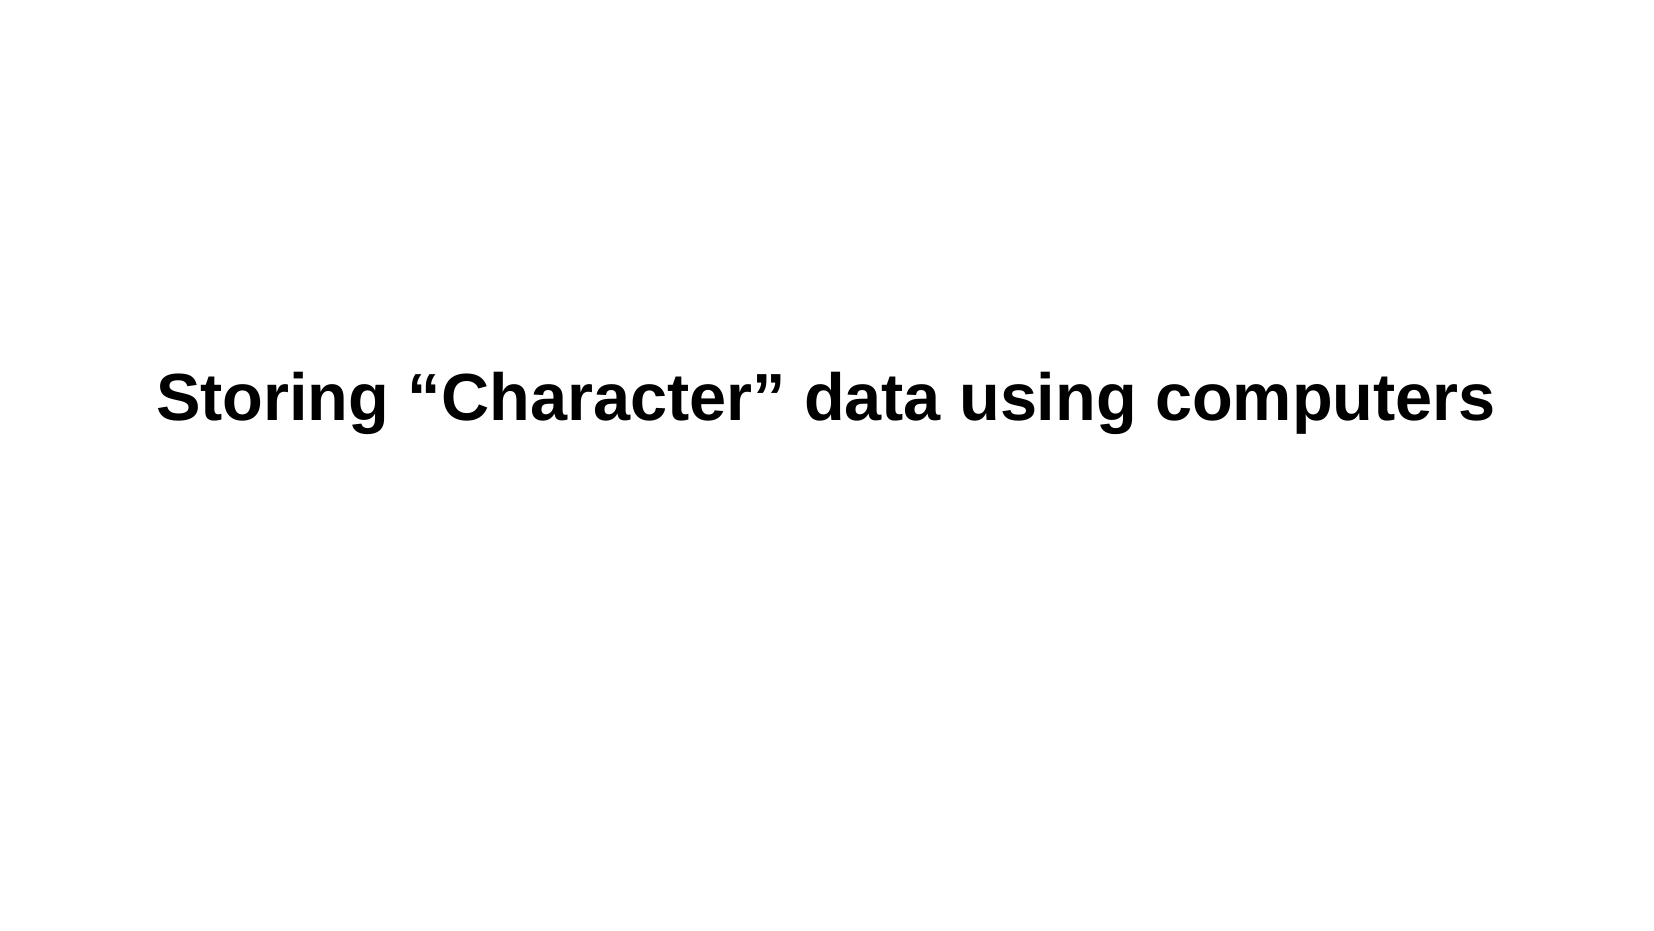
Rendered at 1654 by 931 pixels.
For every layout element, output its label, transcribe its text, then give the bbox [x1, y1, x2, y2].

subtitle Storing “Character” data using computers [82, 37, 1571, 757]
